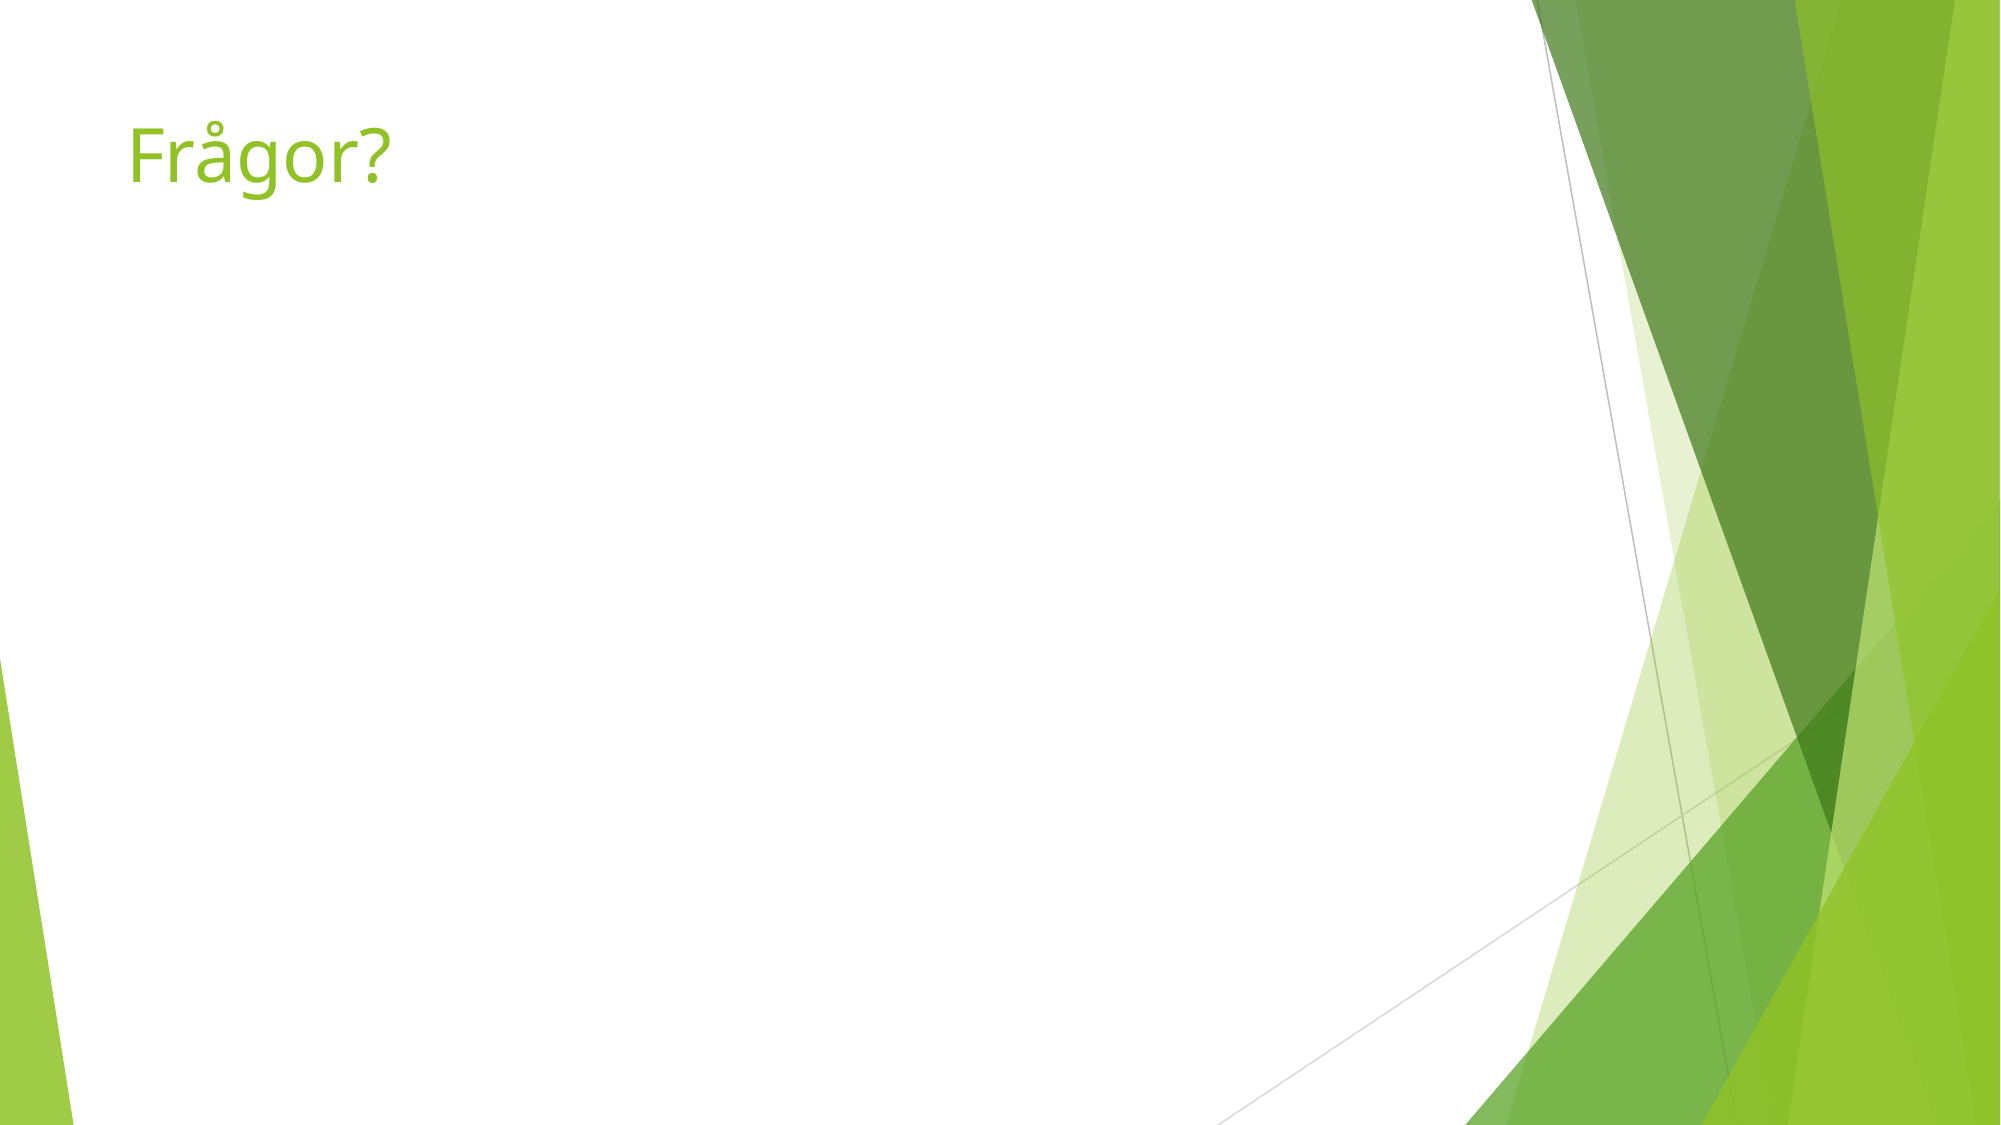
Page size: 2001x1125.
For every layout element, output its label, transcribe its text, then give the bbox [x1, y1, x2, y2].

title Frågor? [111, 99, 1522, 317]
